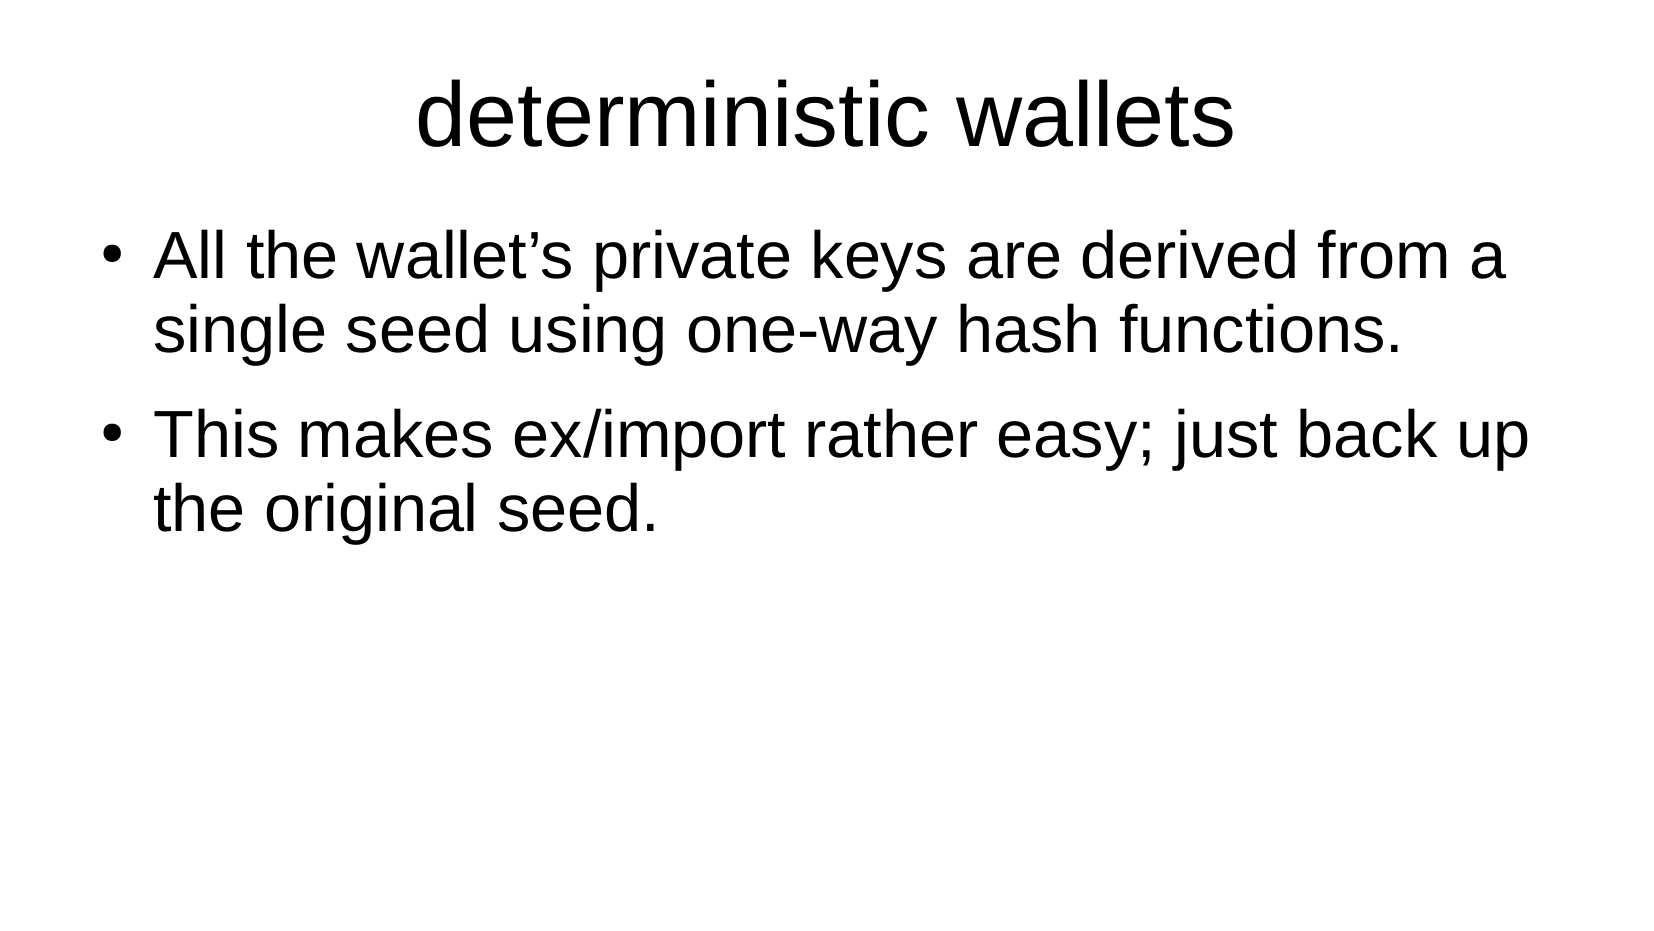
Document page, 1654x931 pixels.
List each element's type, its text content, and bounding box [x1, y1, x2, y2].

title deterministic wallets [82, 37, 1571, 193]
list All the wallet’s private keys are derived from a single seed using one-way hash functions. This makes ex/import rather easy; just back up the original seed. [82, 217, 1571, 758]
